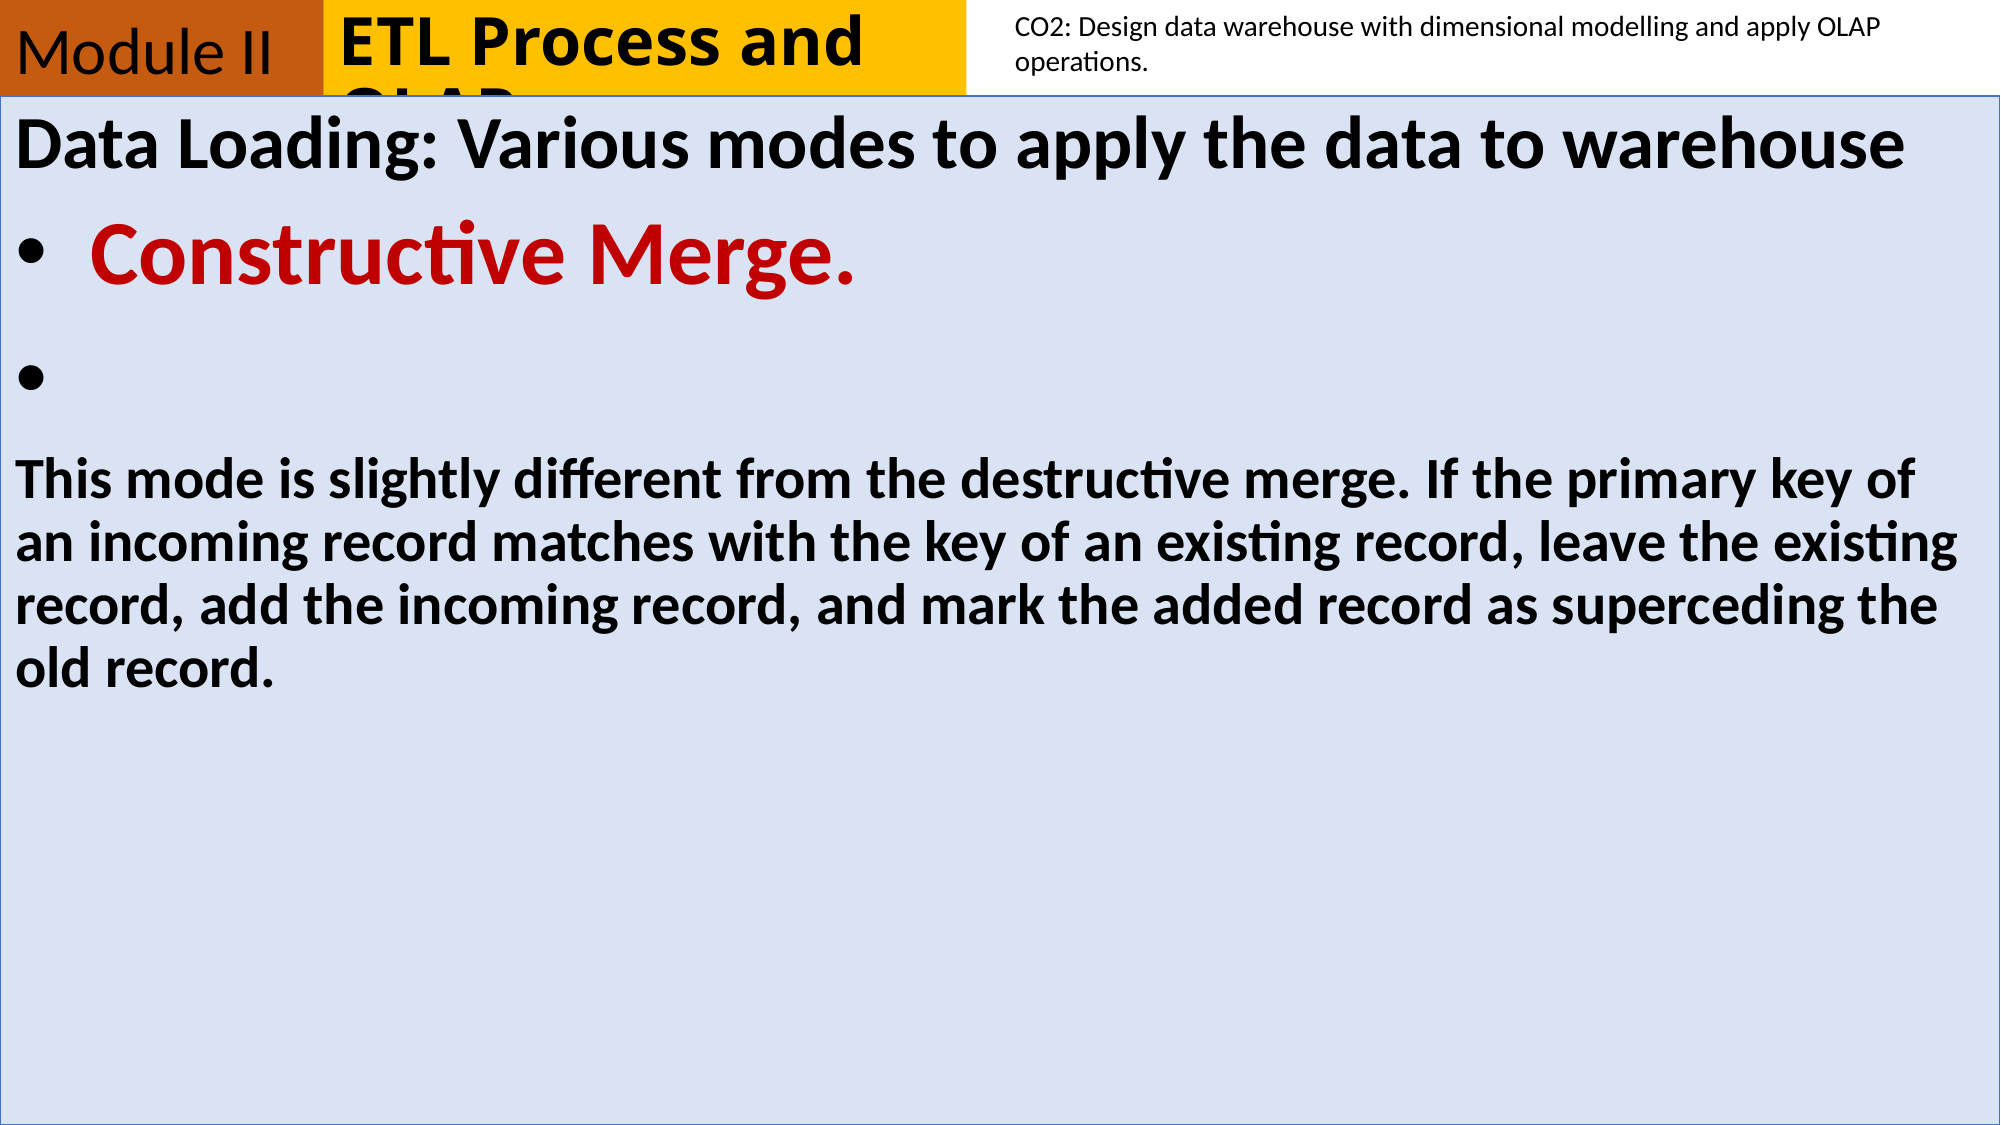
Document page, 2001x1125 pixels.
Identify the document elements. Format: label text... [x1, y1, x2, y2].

text_box CO2: Design data warehouse with dimensional modelling and apply OLAP operations. [999, 0, 2000, 122]
text_box Module II [0, 0, 324, 96]
title ETL Process and OLAP: [324, 0, 967, 95]
subtitle Data Loading: Various modes to apply the data to warehouse Constructive Merge. This mode is slightly different from the destructive merge. If the primary key of an incoming record matches with the key of an existing record, leave the existing record, add the incoming record, and mark the added record as superceding the old record. [0, 95, 2000, 1125]
